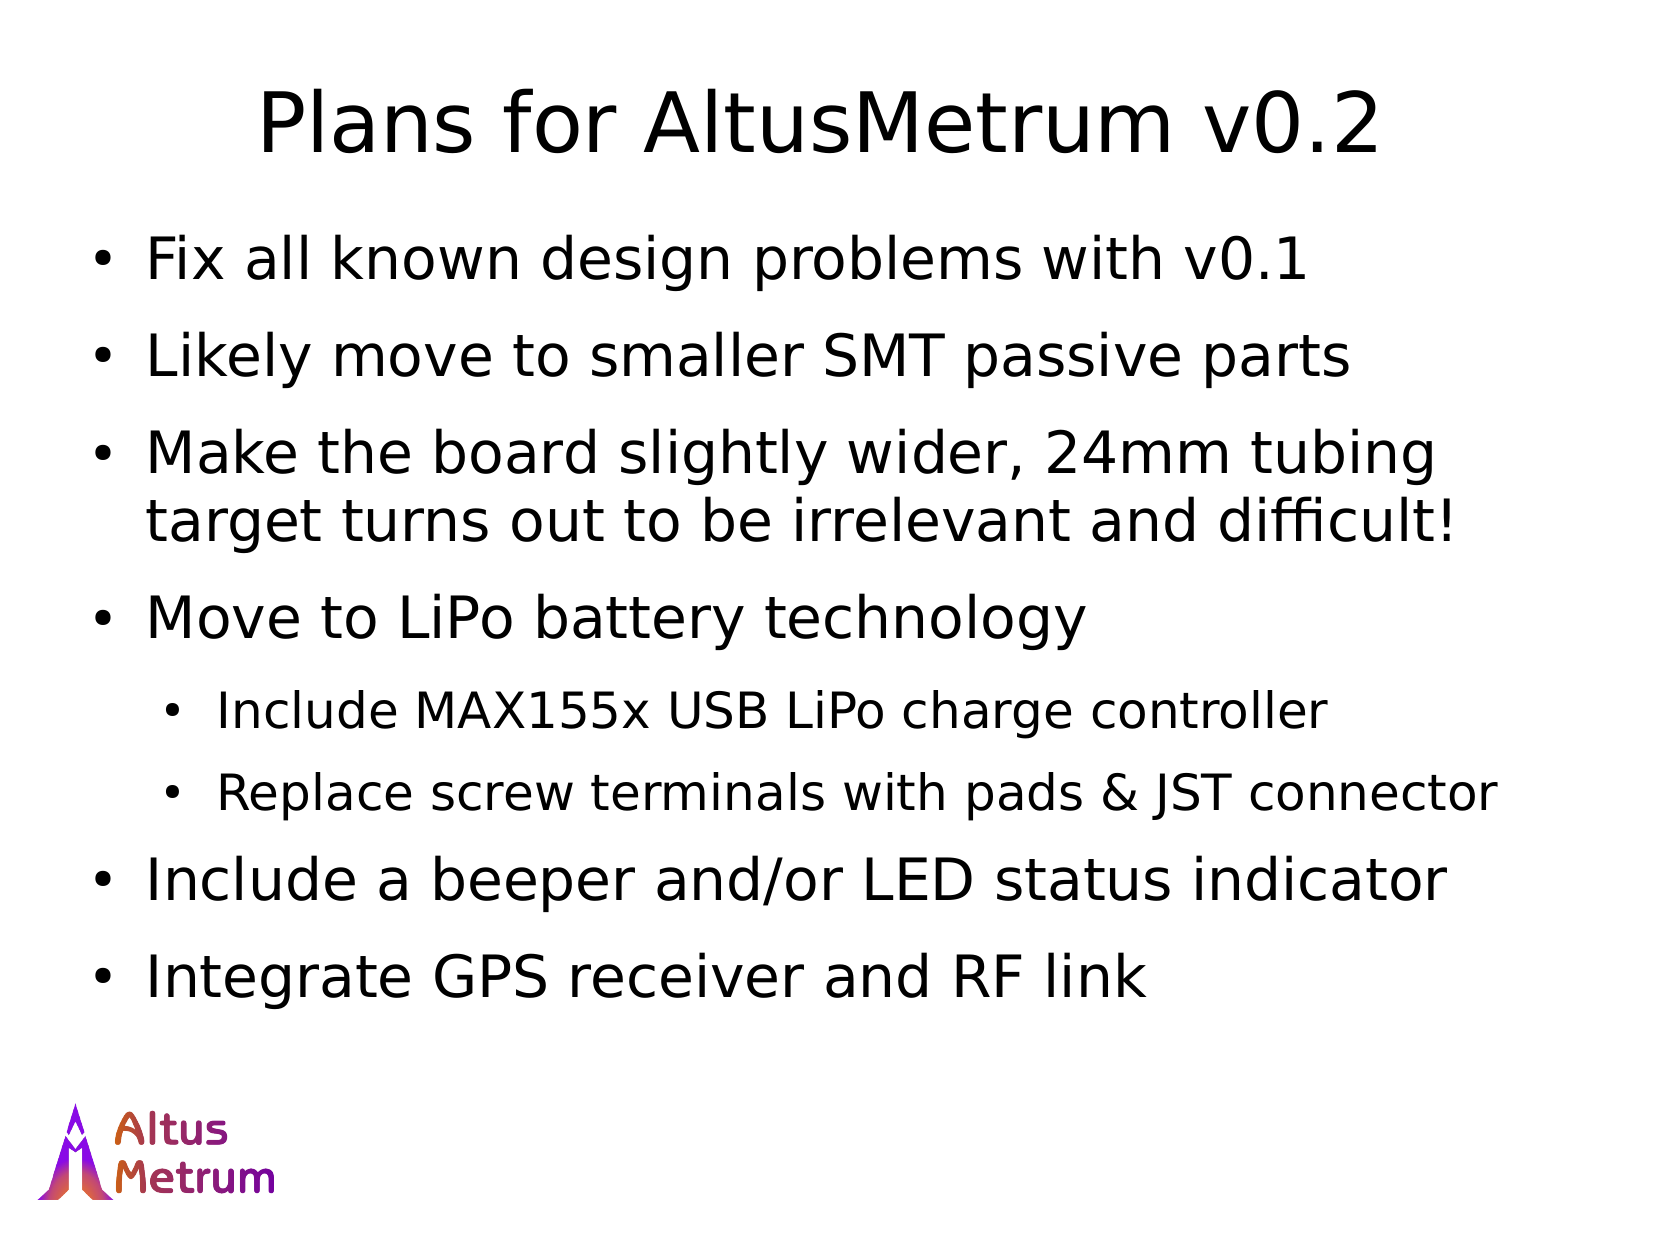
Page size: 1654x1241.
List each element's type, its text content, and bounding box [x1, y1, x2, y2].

title Plans for AltusMetrum v0.2 [76, 27, 1565, 220]
list Fix all known design problems with v0.1 Likely move to smaller SMT passive parts Make the board slightly wider, 24mm tubing target turns out to be irrelevant and difficult! Move to LiPo battery technology Include MAX155x USB LiPo charge controller Replace screw terminals with pads & JST connector Include a beeper and/or LED status indicator Integrate GPS receiver and RF link [75, 225, 1564, 1074]
picture [37, 1103, 274, 1200]
